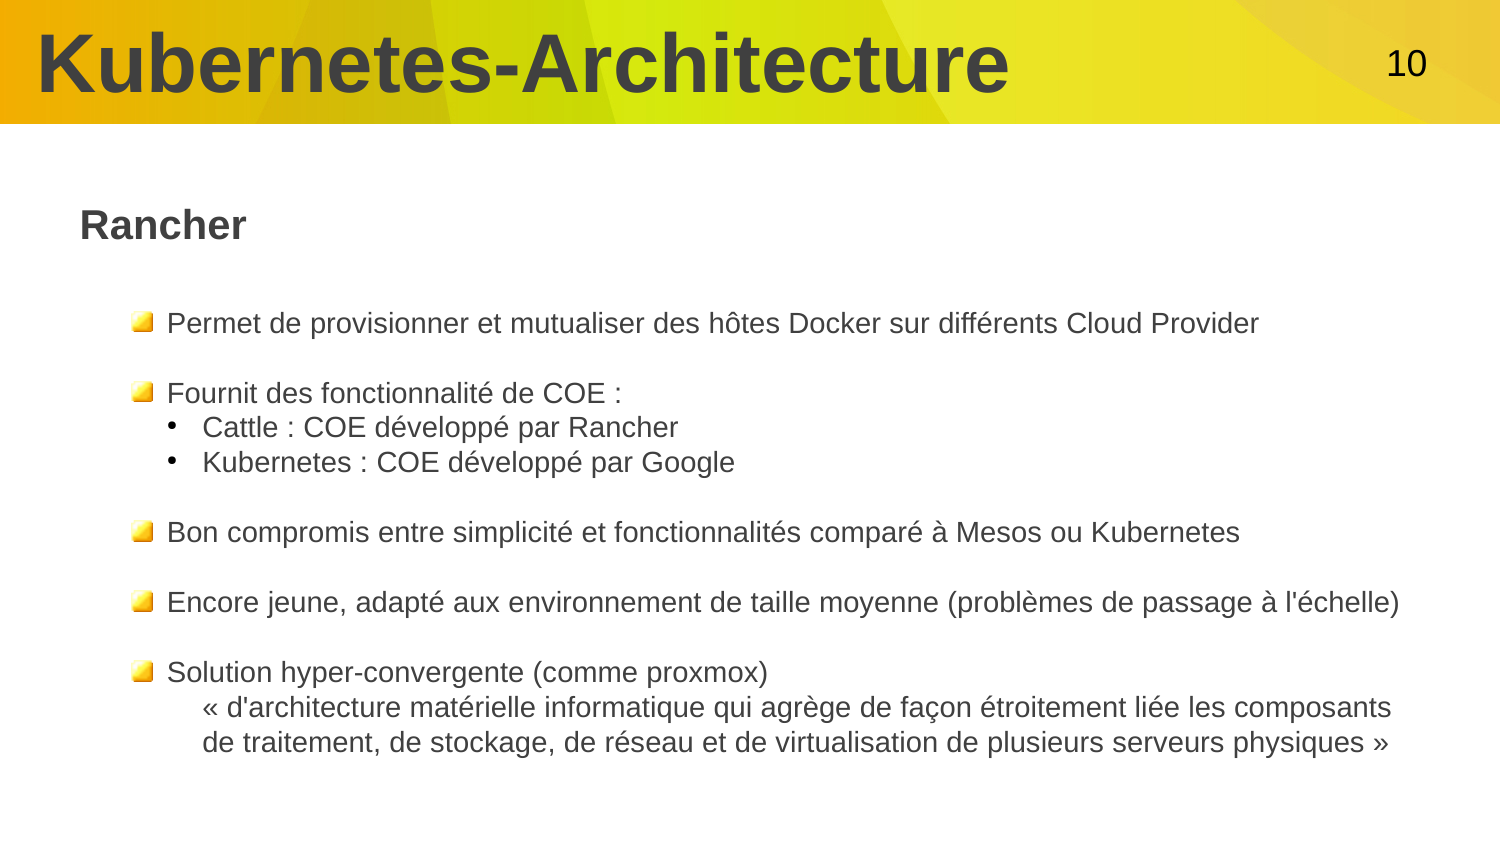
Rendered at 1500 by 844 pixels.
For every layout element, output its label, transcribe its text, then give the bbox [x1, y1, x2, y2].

text_box Kubernetes-Architecture [0, 0, 1498, 130]
text_box <numéro> [1306, 35, 1500, 106]
text_box Permet de provisionner et mutualiser des hôtes Docker sur différents Cloud Provider Fournit des fonctionnalité de COE : Cattle : COE développé par Rancher Kubernetes : COE développé par Google Bon compromis entre simplicité et fonctionnalités comparé à Mesos ou Kubernetes Encore jeune, adapté aux environnement de taille moyenne (problèmes de passage à l'échelle) Solution hyper-convergente (comme proxmox) « d'architecture matérielle informatique qui agrège de façon étroitement liée les composants de traitement, de stockage, de réseau et de virtualisation de plusieurs serveurs physiques » [66, 296, 1441, 721]
text_box Rancher [64, 185, 1459, 261]
picture [0, 106, 1500, 844]
